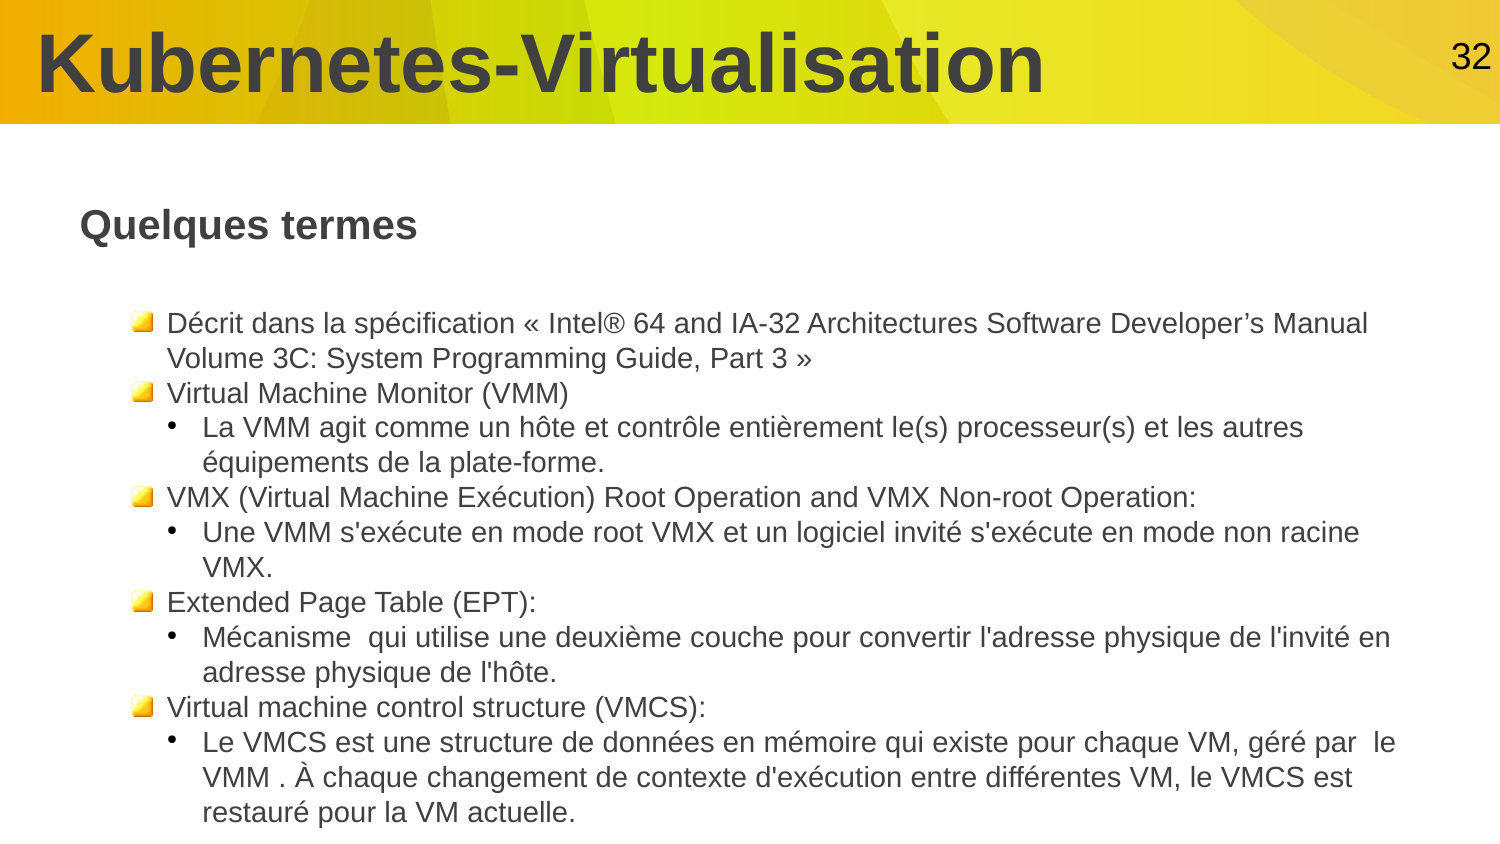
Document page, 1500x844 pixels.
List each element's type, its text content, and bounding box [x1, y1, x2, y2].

text_box Kubernetes-Virtualisation [0, 0, 1498, 130]
text_box Décrit dans la spécification « Intel® 64 and IA-32 Architectures Software Developer’s Manual Volume 3C: System Programming Guide, Part 3 » Virtual Machine Monitor (VMM) La VMM agit comme un hôte et contrôle entièrement le(s) processeur(s) et les autres équipements de la plate-forme. VMX (Virtual Machine Exécution) Root Operation and VMX Non-root Operation: Une VMM s'exécute en mode root VMX et un logiciel invité s'exécute en mode non racine VMX. Extended Page Table (EPT): Mécanisme qui utilise une deuxième couche pour convertir l'adresse physique de l'invité en adresse physique de l'hôte. Virtual machine control structure (VMCS): Le VMCS est une structure de données en mémoire qui existe pour chaque VM, géré par le VMM . À chaque changement de contexte d'exécution entre différentes VM, le VMCS est restauré pour la VM actuelle. [66, 296, 1441, 721]
text_box <numéro> [1321, 35, 1493, 106]
picture [0, 0, 1500, 844]
text_box Quelques termes [64, 185, 1459, 261]
